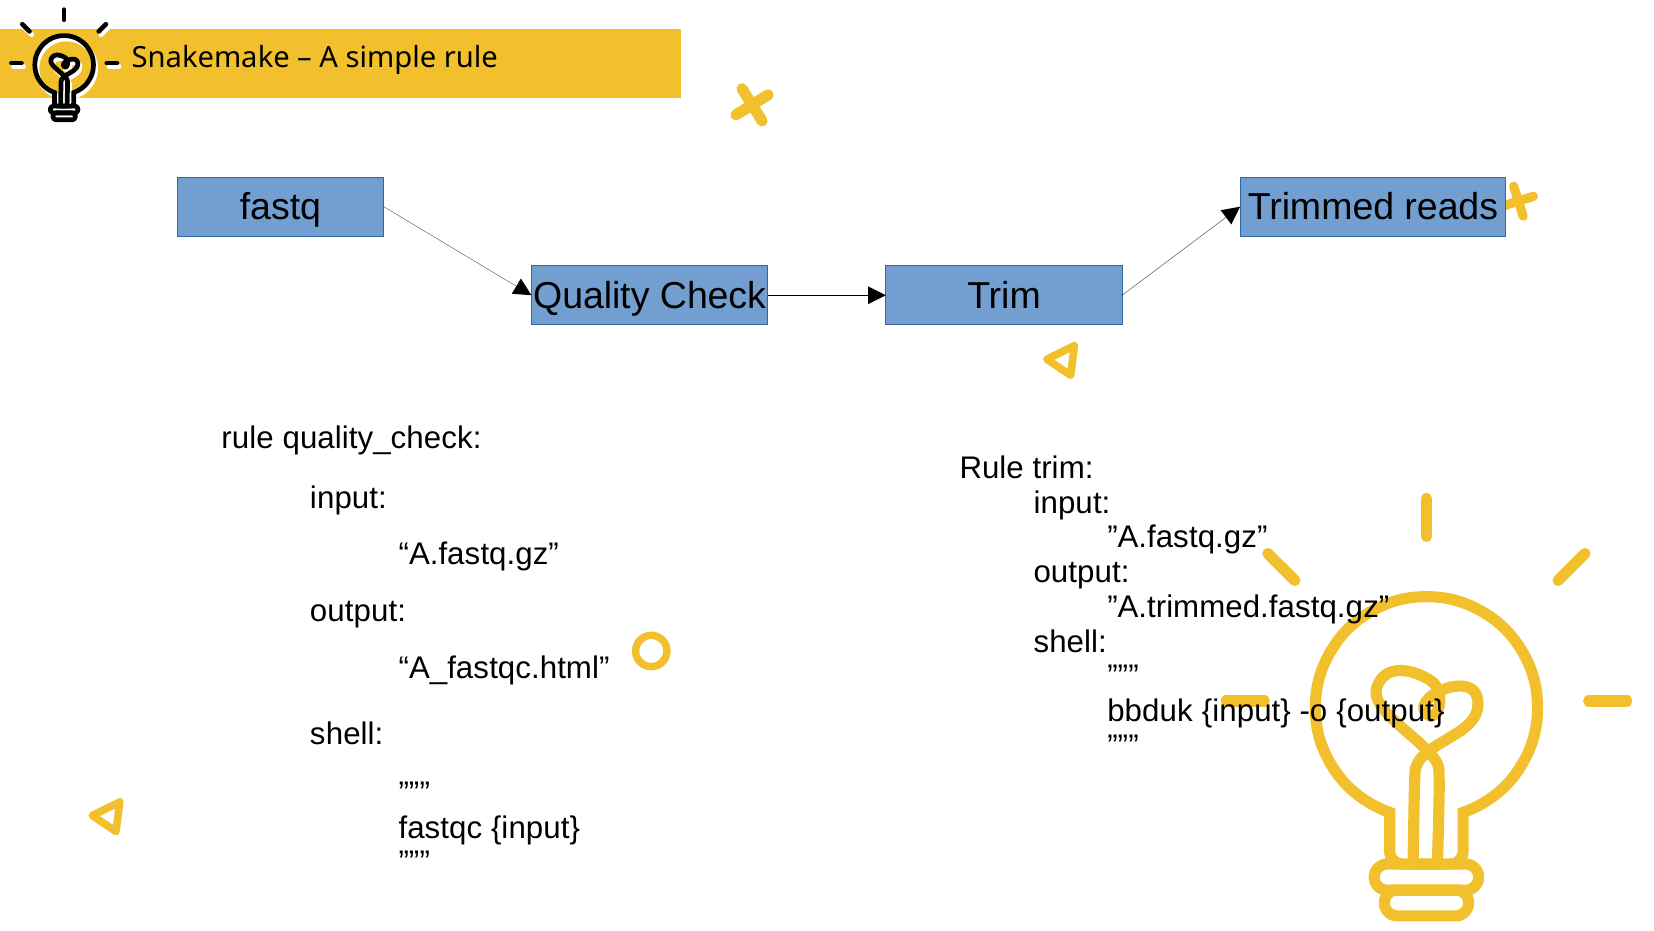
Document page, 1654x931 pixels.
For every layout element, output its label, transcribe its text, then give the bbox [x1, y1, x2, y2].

text_box ””” fastqc {input} ””” [383, 767, 1034, 909]
text_box Rule trim: input: ”A.fastq.gz” output: ”A.trimmed.fastq.gz” shell: ””” bbduk {input} -o {output} ””” [944, 442, 1506, 800]
title Snakemake – A simple rule [131, 16, 578, 97]
text_box “A_fastqc.html” [383, 642, 944, 709]
text_box Trim [885, 265, 1123, 325]
text_box rule quality_check: [206, 413, 680, 471]
text_box “A.fastq.gz” [383, 529, 857, 587]
text_box shell: [295, 708, 768, 766]
text_box Trimmed reads [1240, 177, 1506, 237]
text_box input: [295, 472, 768, 530]
text_box output: [295, 586, 768, 643]
text_box fastq [177, 177, 384, 237]
text_box Quality Check [531, 265, 768, 325]
